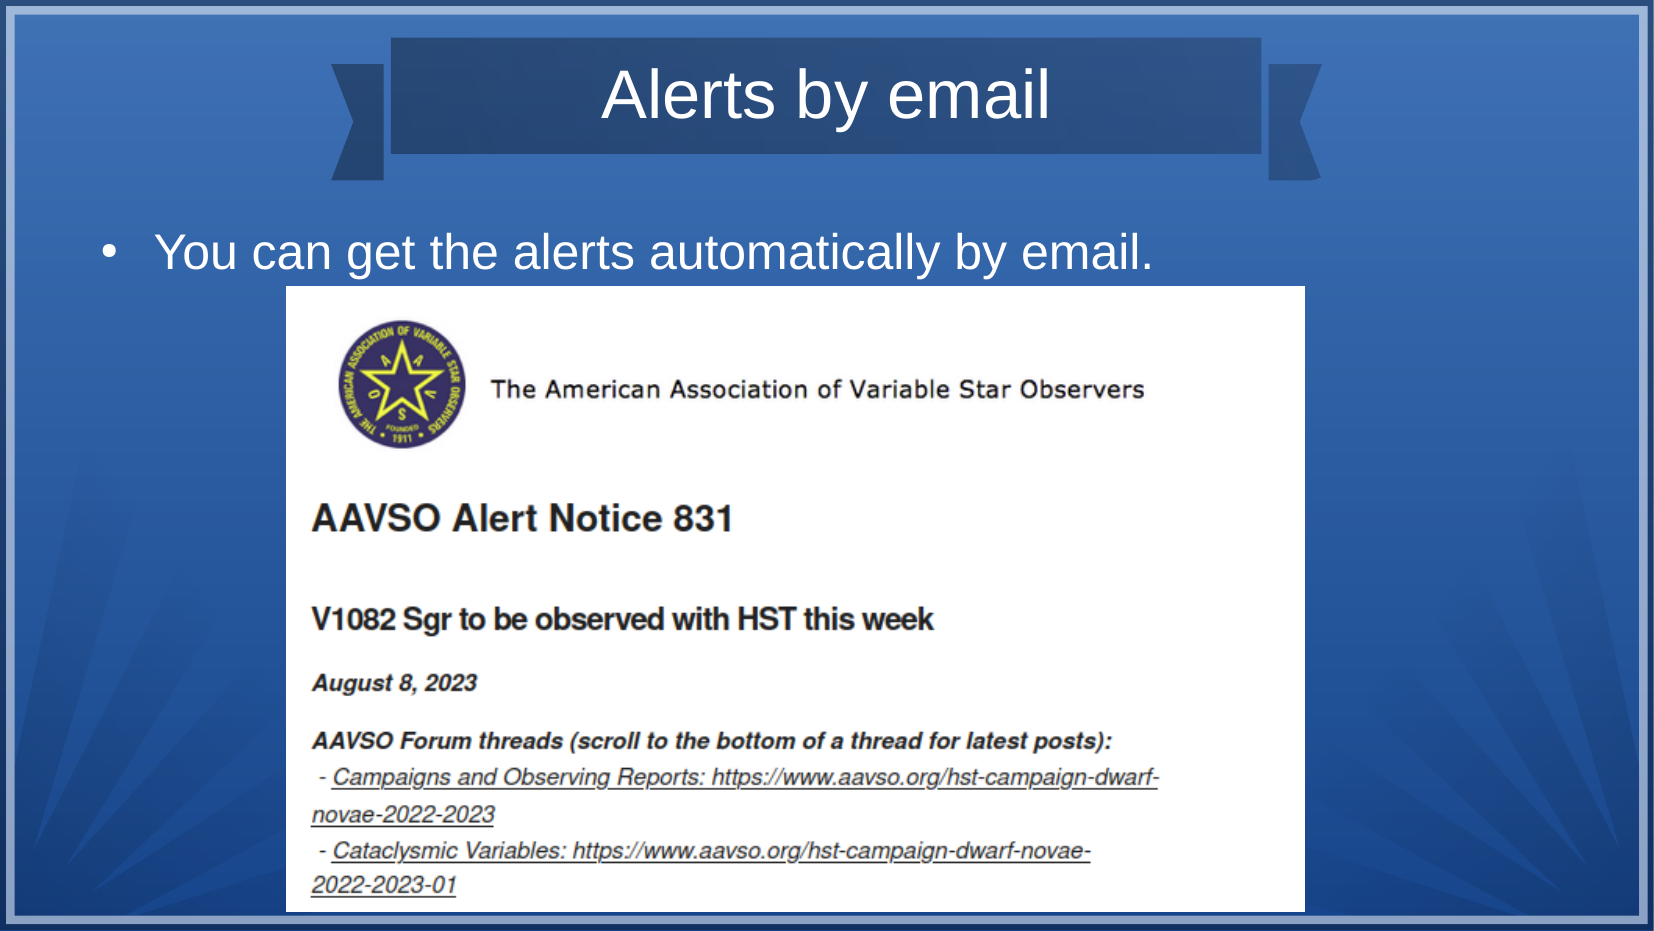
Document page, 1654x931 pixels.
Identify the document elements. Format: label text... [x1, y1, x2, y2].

list You can get the alerts automatically by email. [82, 224, 1571, 848]
picture [286, 286, 1305, 912]
title Alerts by email [389, 35, 1264, 154]
